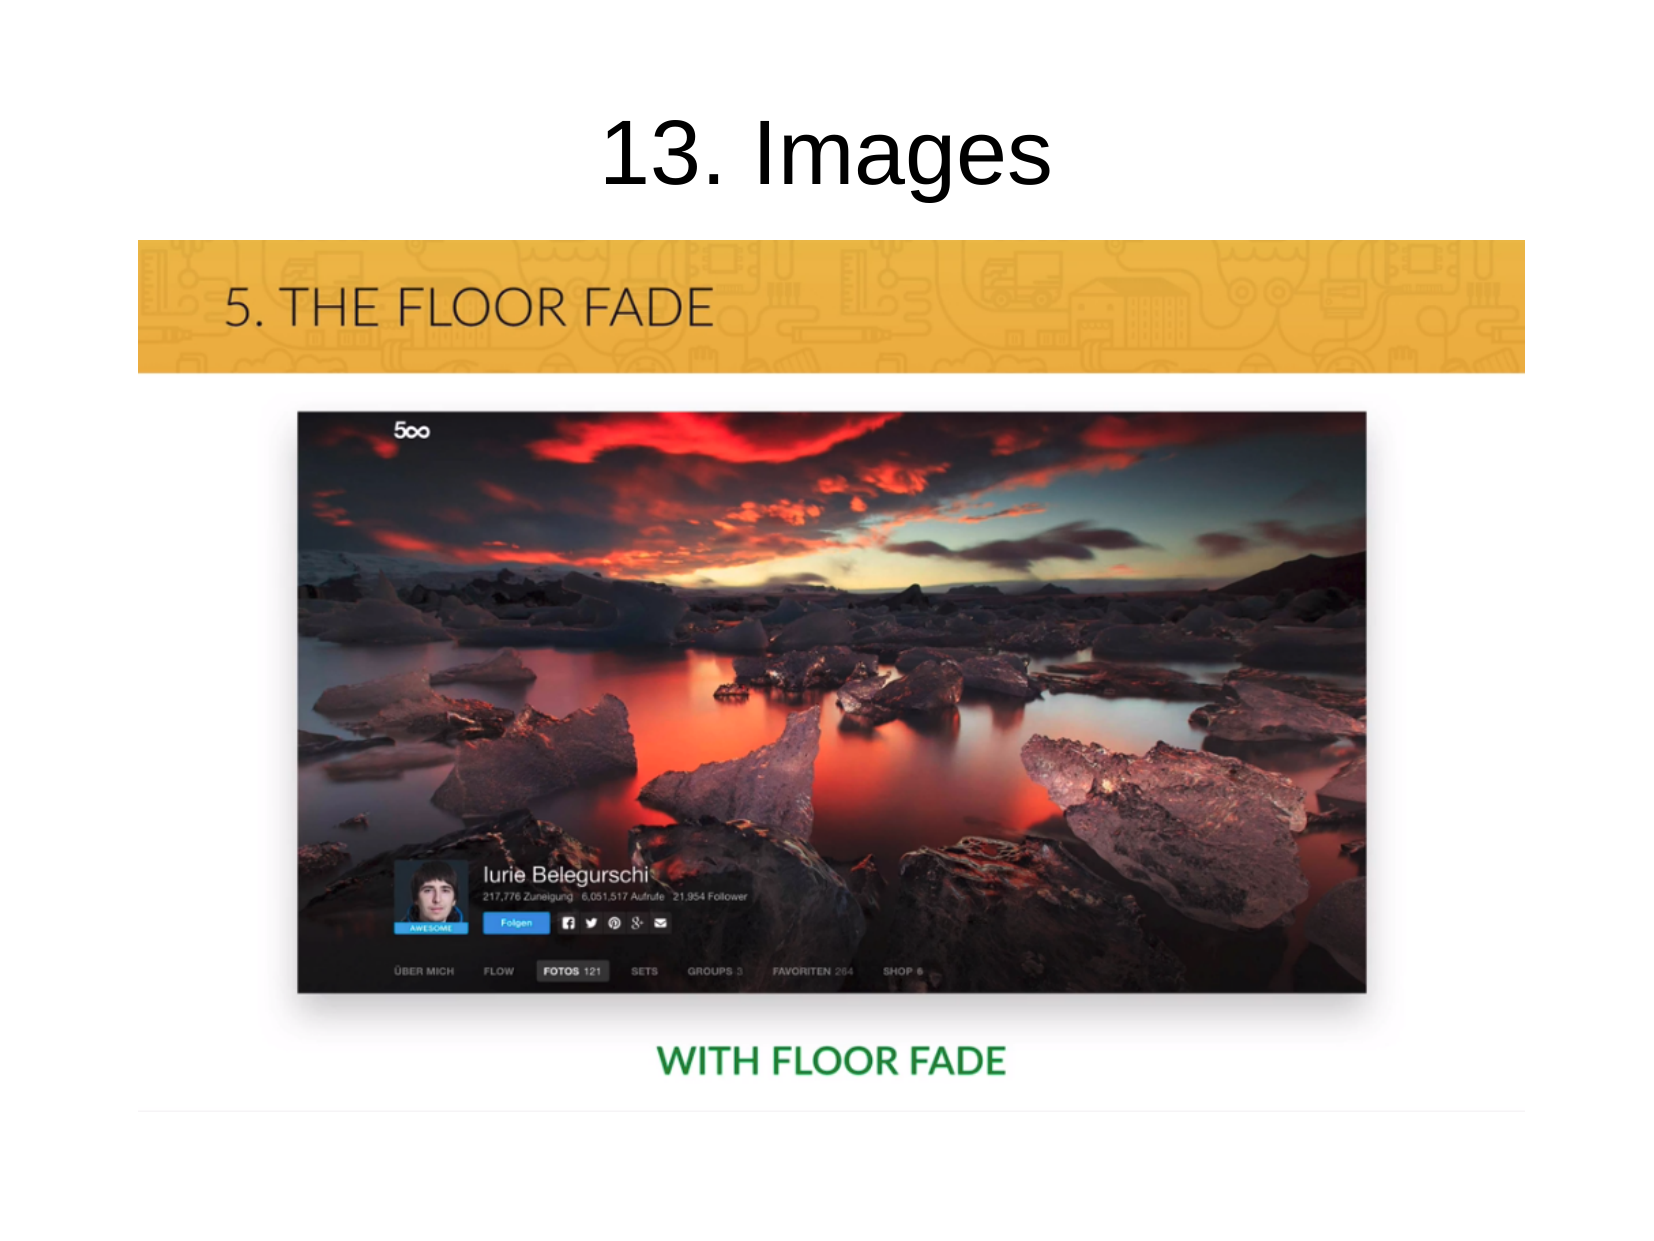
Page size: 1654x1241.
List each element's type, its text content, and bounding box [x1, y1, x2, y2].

picture [138, 240, 1525, 1112]
title 13. Images [82, 49, 1571, 257]
